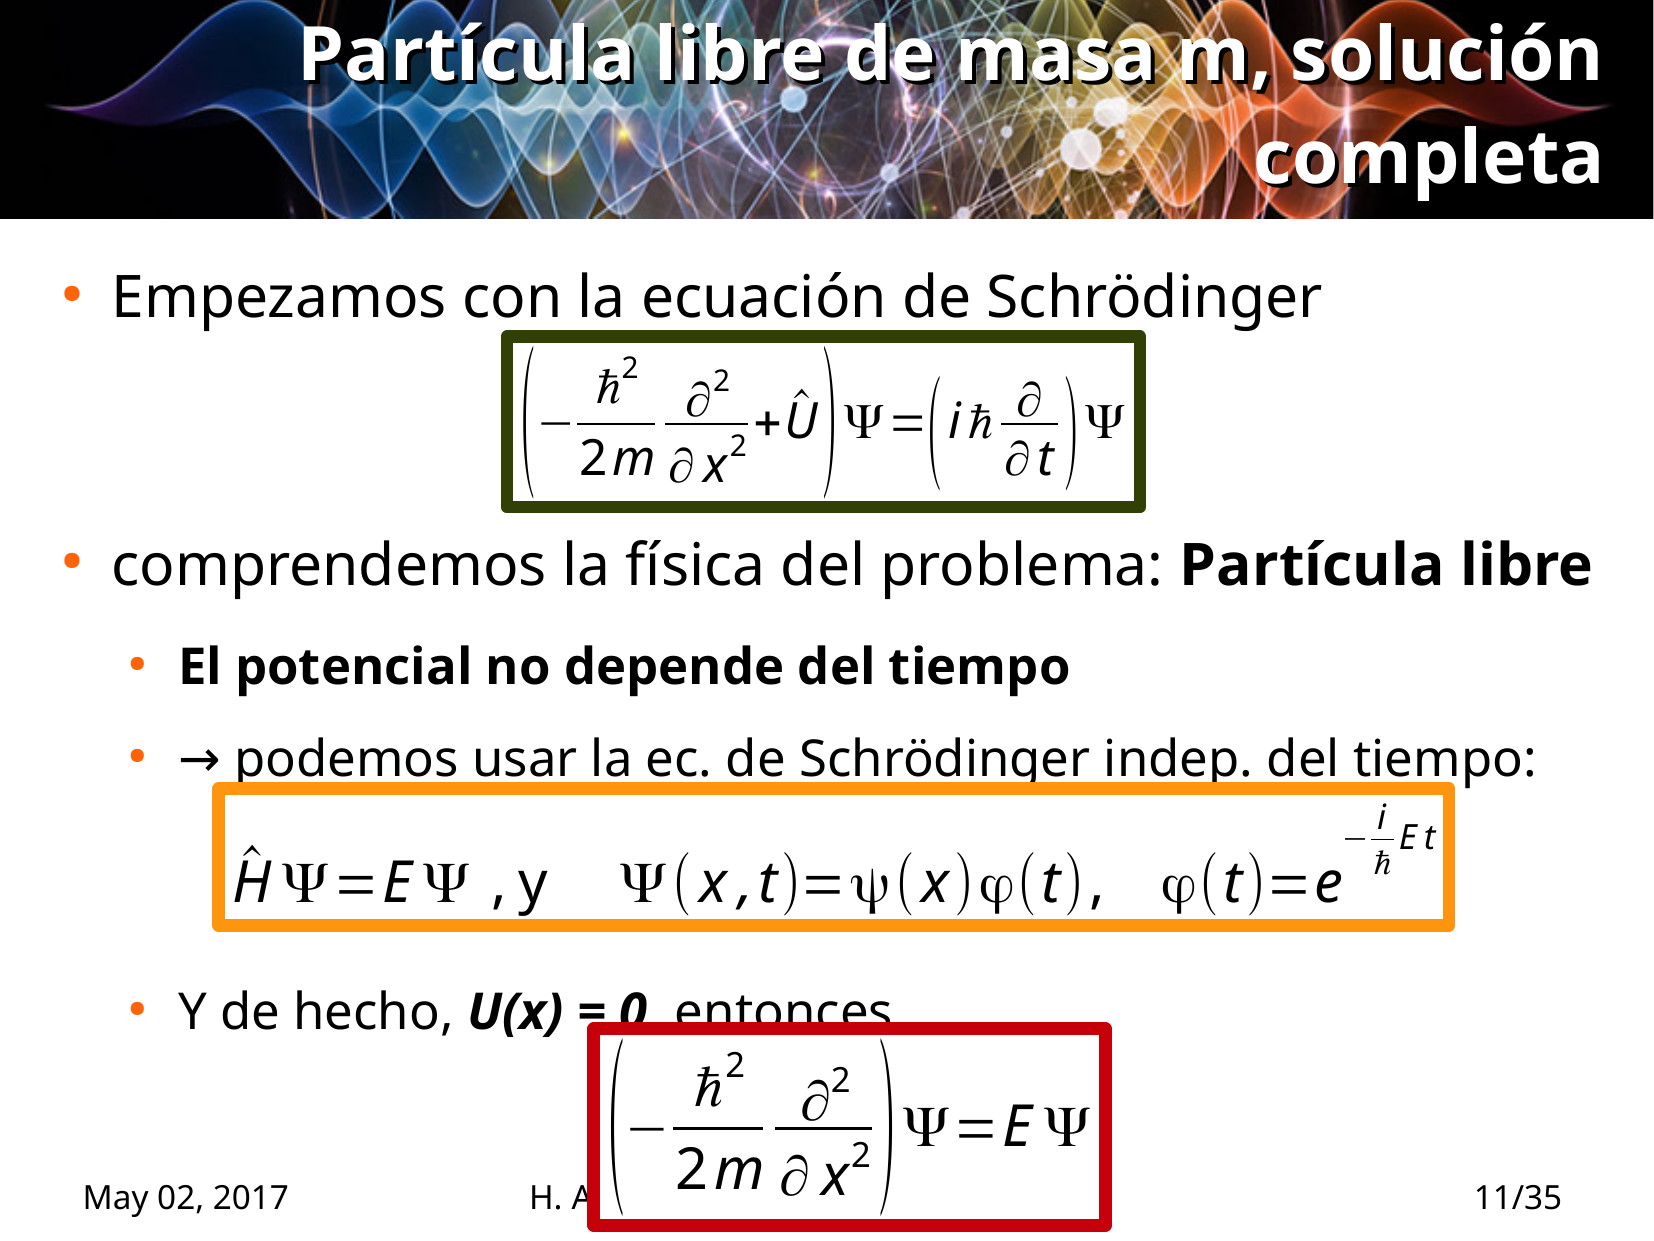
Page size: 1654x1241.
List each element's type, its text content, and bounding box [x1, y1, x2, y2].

chart [225, 795, 1443, 920]
list Empezamos con la ecuación de Schrödinger comprendemos la física del problema: Partícula libre El potencial no depende del tiempo → podemos usar la ec. de Schrödinger indep. del tiempo: Y de hecho, U(x) = 0, entonces [45, 255, 1606, 1156]
picture [0, 0, 1654, 219]
chart [513, 342, 1134, 501]
title Partícula libre de masa m, solución completa [45, 15, 1606, 191]
chart [600, 1035, 1100, 1220]
